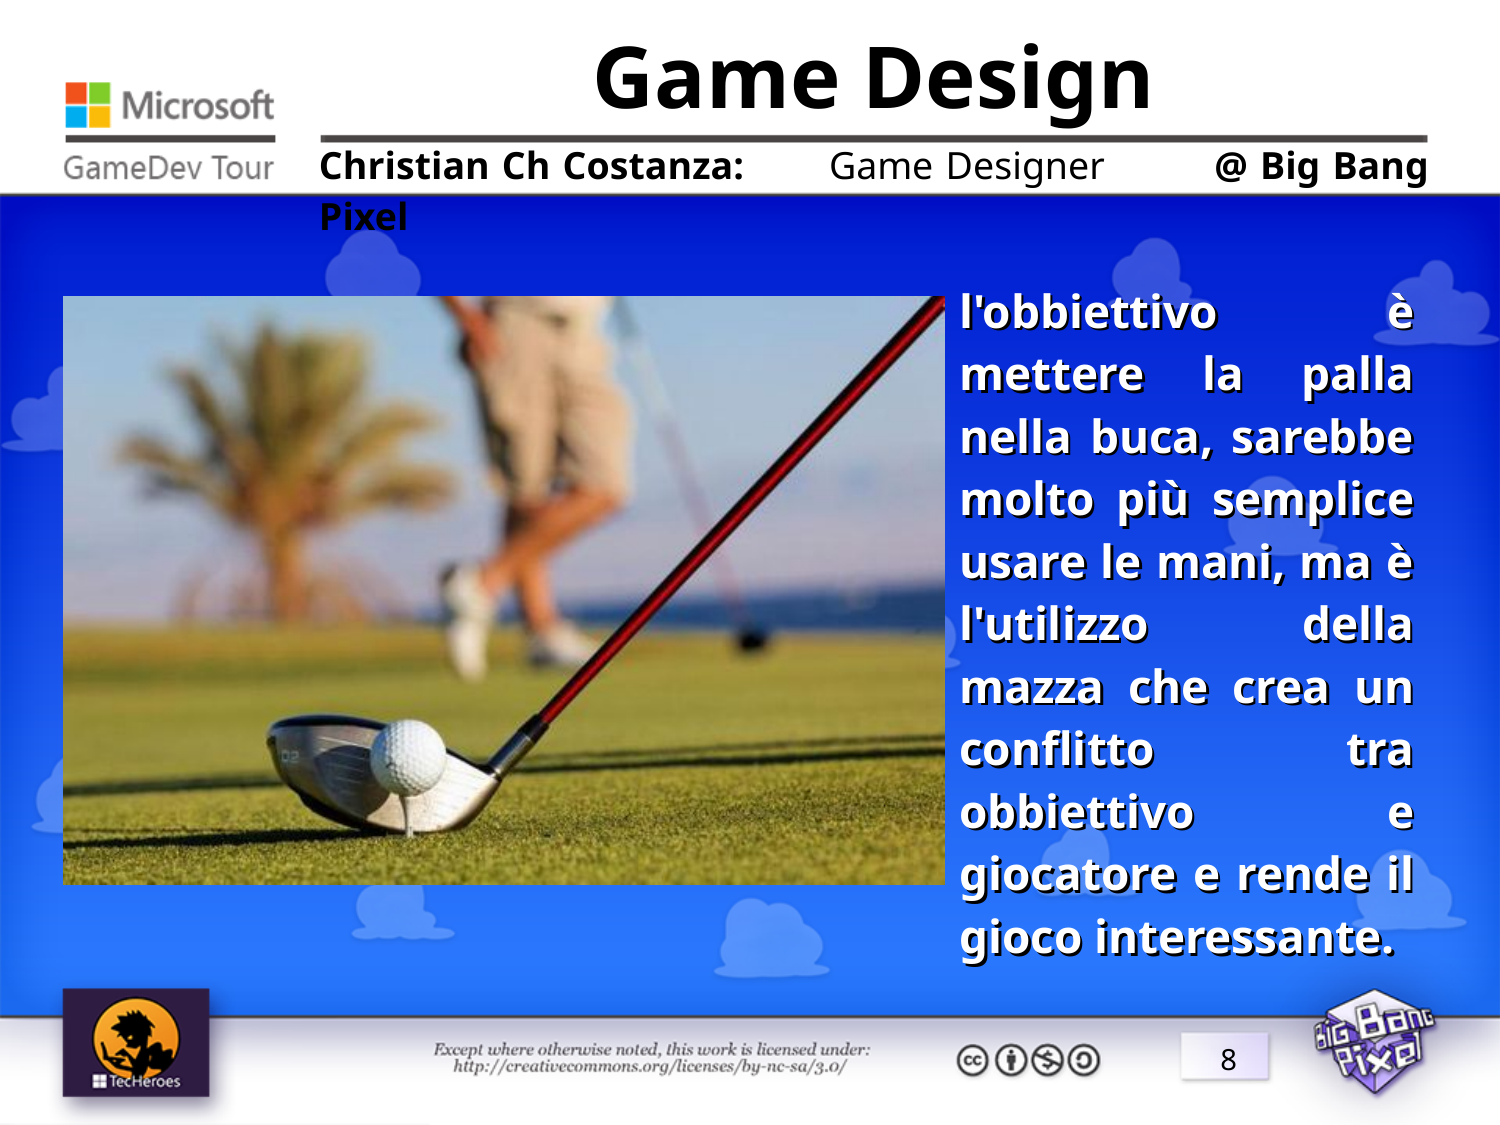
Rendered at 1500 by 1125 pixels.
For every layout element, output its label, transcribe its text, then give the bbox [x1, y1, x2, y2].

text_box Christian Ch Costanza: Game Designer @ Big Bang Pixel [318, 124, 1430, 257]
picture [0, 0, 1500, 1125]
text_box l'obbiettivo è mettere la palla nella buca, sarebbe molto più semplice usare le mani, ma è l'utilizzo della mazza che crea un conflitto tra obbiettivo e giocatore e rende il gioco interessante. [944, 271, 1430, 1044]
text_box <numero> [1110, 1044, 1252, 1117]
text_box Game Design [319, 9, 1430, 142]
